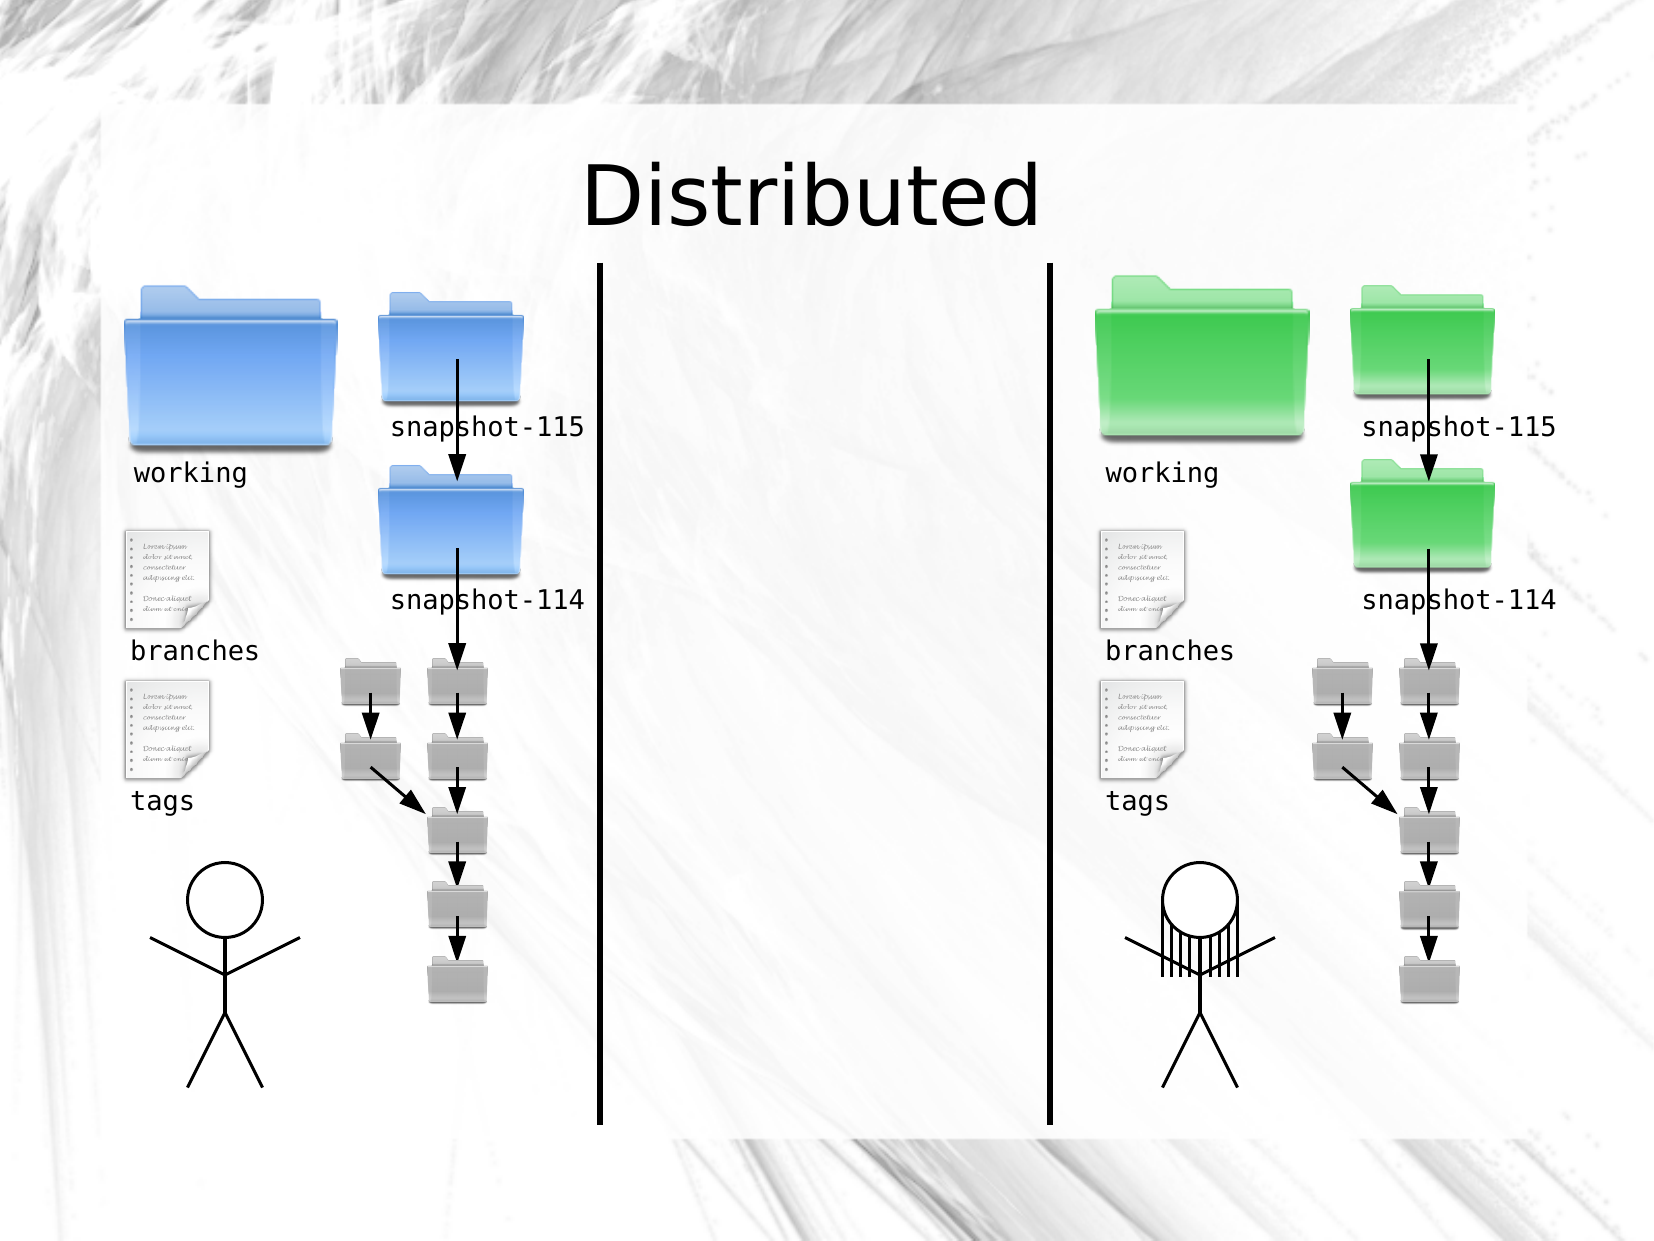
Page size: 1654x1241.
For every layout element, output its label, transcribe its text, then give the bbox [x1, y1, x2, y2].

text_box branches [1090, 627, 1251, 676]
title Distributed [118, 112, 1506, 281]
text_box snapshot-114 [375, 577, 456, 624]
text_box branches [115, 627, 276, 676]
text_box snapshot-114 [1430, 577, 1572, 624]
text_box working [1090, 450, 1235, 497]
text_box snapshot-114 [1346, 577, 1427, 624]
text_box working [119, 450, 263, 497]
text_box snapshot-115 [1430, 403, 1572, 451]
text_box snapshot-115 [459, 403, 600, 451]
text_box tags [115, 777, 273, 826]
text_box snapshot-114 [459, 577, 600, 624]
text_box [1162, 862, 1238, 938]
text_box tags [1090, 777, 1248, 826]
text_box snapshot-115 [1346, 403, 1427, 451]
picture [0, 0, 1654, 1241]
text_box snapshot-115 [375, 403, 456, 451]
